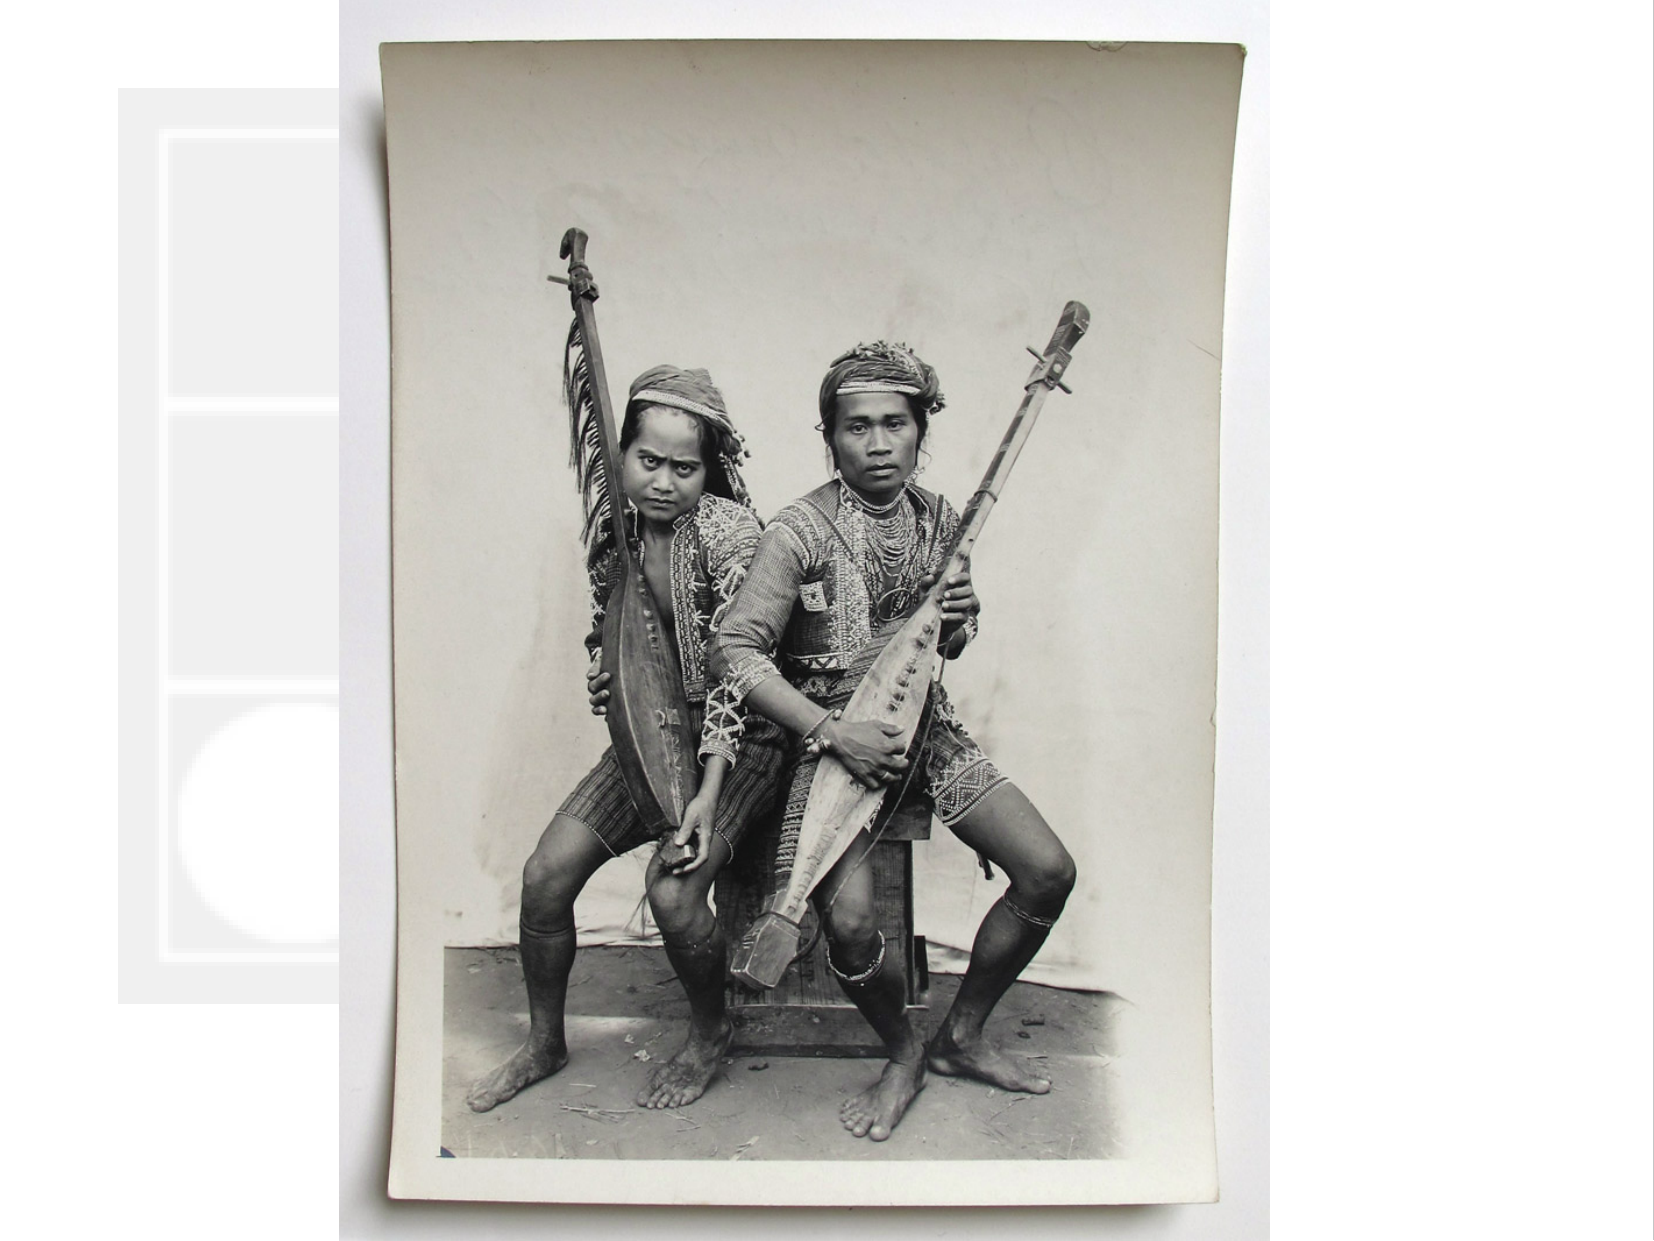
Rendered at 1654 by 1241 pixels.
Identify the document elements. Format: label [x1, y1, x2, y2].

text_box [0, 0, 339, 1241]
text_box [1270, 0, 1654, 1241]
picture [118, 0, 1270, 1241]
